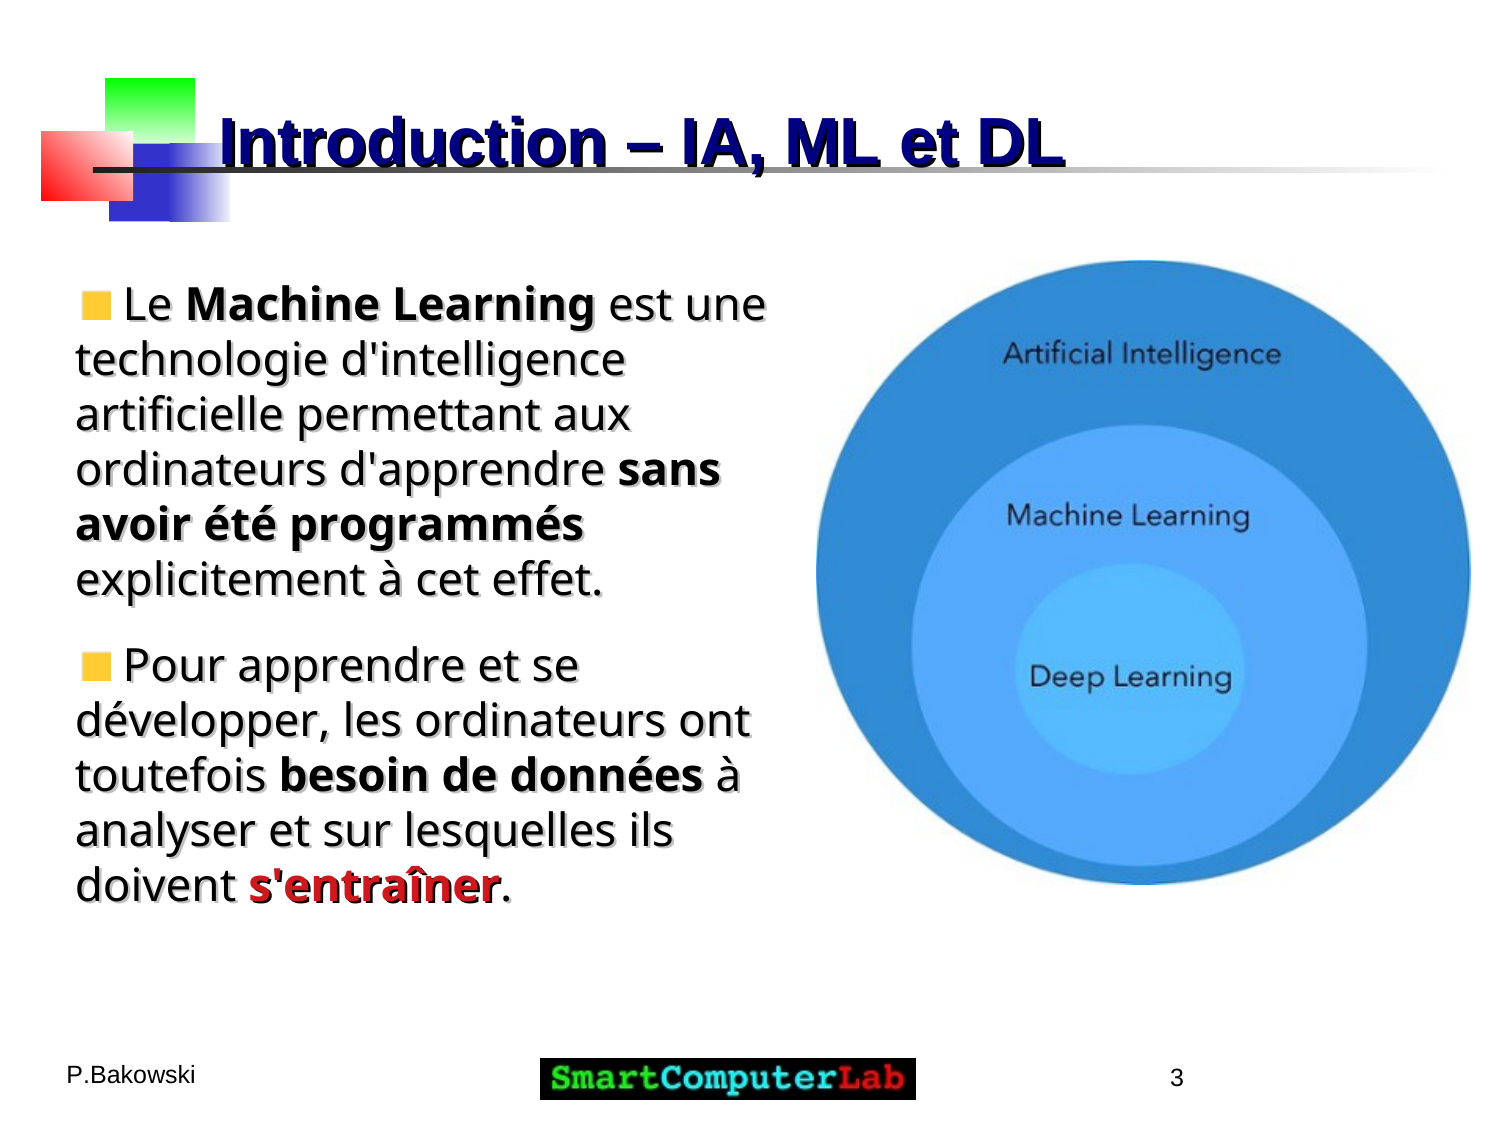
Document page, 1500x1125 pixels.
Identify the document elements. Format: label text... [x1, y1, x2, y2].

picture [74, 644, 111, 681]
picture [816, 260, 1471, 886]
text_box Le Machine Learning est une technologie d'intelligence artificielle permettant aux ordinateurs d'apprendre sans avoir été programmés explicitement à cet effet. Pour apprendre et se développer, les ordinateurs ont toutefois besoin de données à analyser et sur lesquelles ils doivent s'entraîner. [60, 266, 841, 919]
title Introduction – IA, ML et DL [203, 90, 1456, 186]
picture [74, 283, 111, 320]
picture [540, 1058, 916, 1100]
